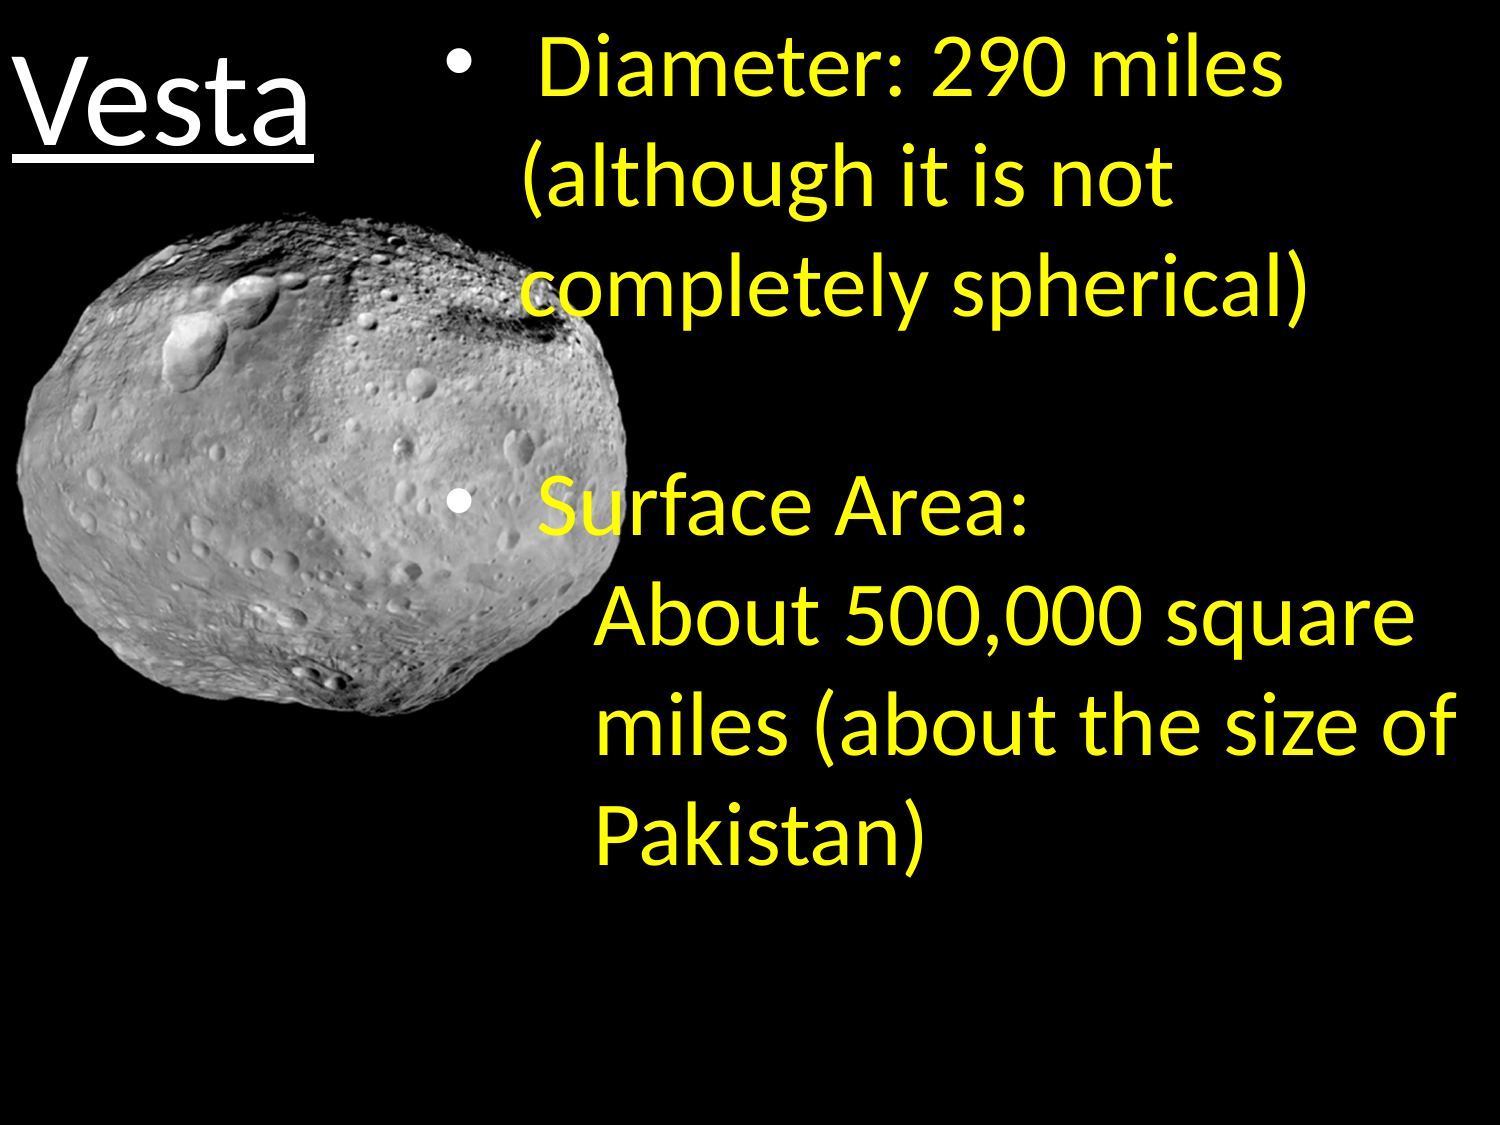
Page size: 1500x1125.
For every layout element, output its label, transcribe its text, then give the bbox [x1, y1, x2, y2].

picture [0, 69, 428, 821]
text_box Vesta [0, 0, 385, 183]
text_box Diameter: 290 miles (although it is not completely spherical) Surface Area: About 500,000 square miles (about the size of Pakistan) [428, 0, 1500, 901]
